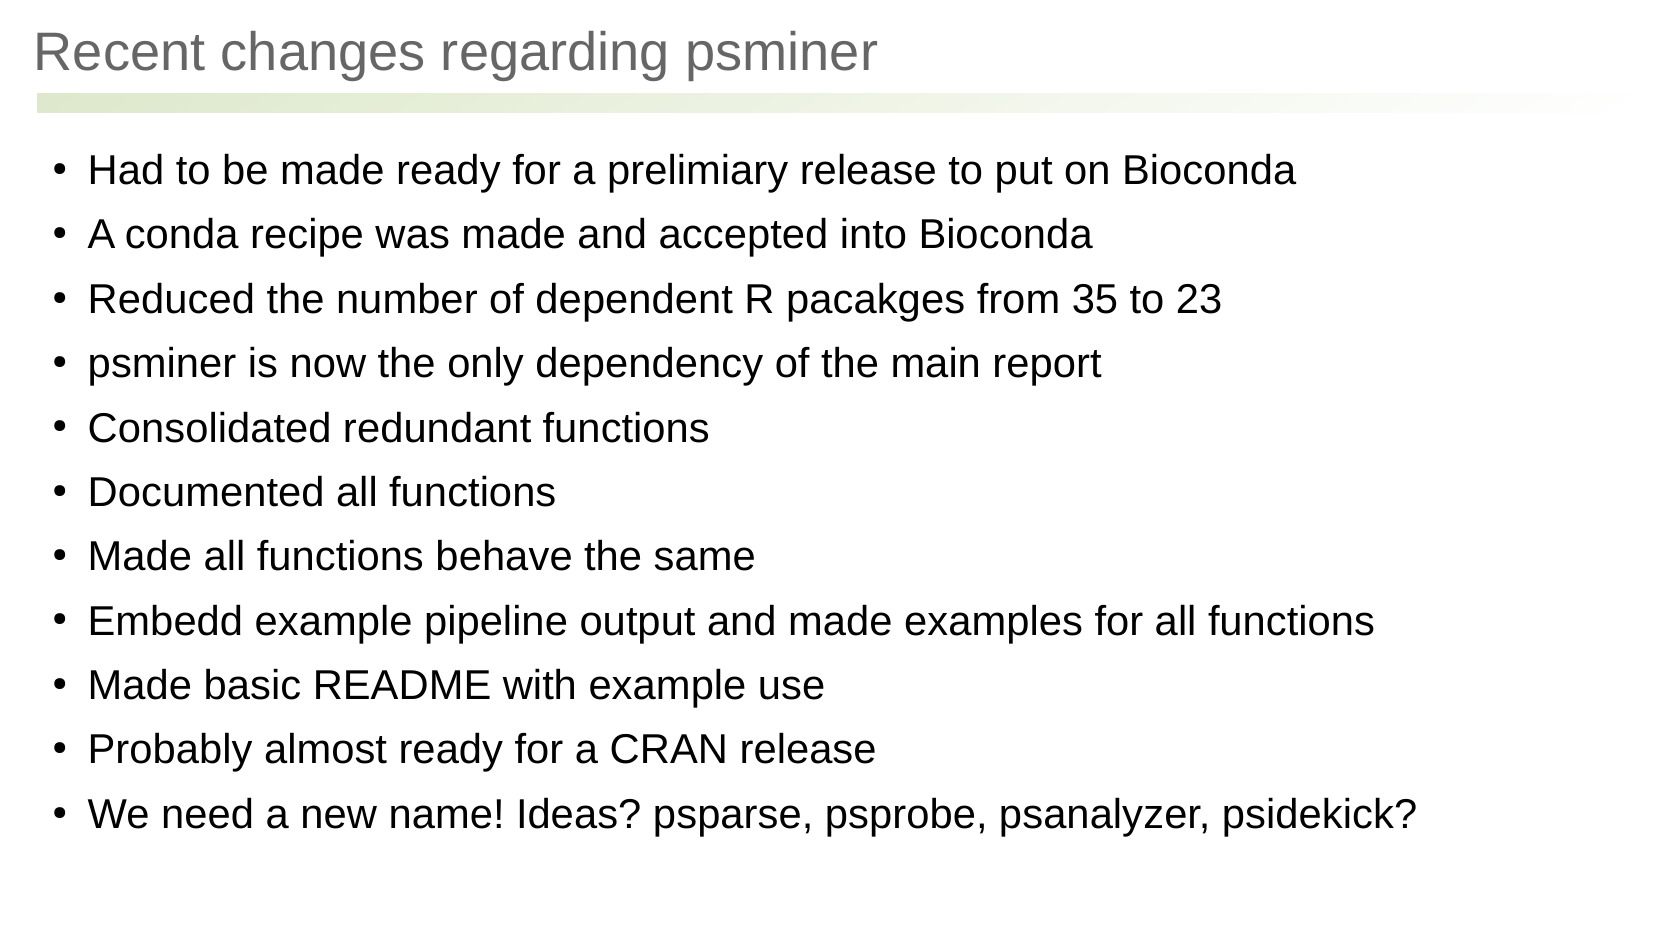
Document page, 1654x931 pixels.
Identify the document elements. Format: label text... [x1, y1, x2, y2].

text_box Recent changes regarding psminer [18, 14, 1632, 151]
text_box Had to be made ready for a prelimiary release to put on Bioconda A conda recipe was made and accepted into Bioconda Reduced the number of dependent R pacakges from 35 to 23 psminer is now the only dependency of the main report Consolidated redundant functions Documented all functions Made all functions behave the same Embedd example pipeline output and made examples for all functions Made basic README with example use Probably almost ready for a CRAN release We need a new name! Ideas? psparse, psprobe, psanalyzer, psidekick? [37, 75, 1632, 845]
